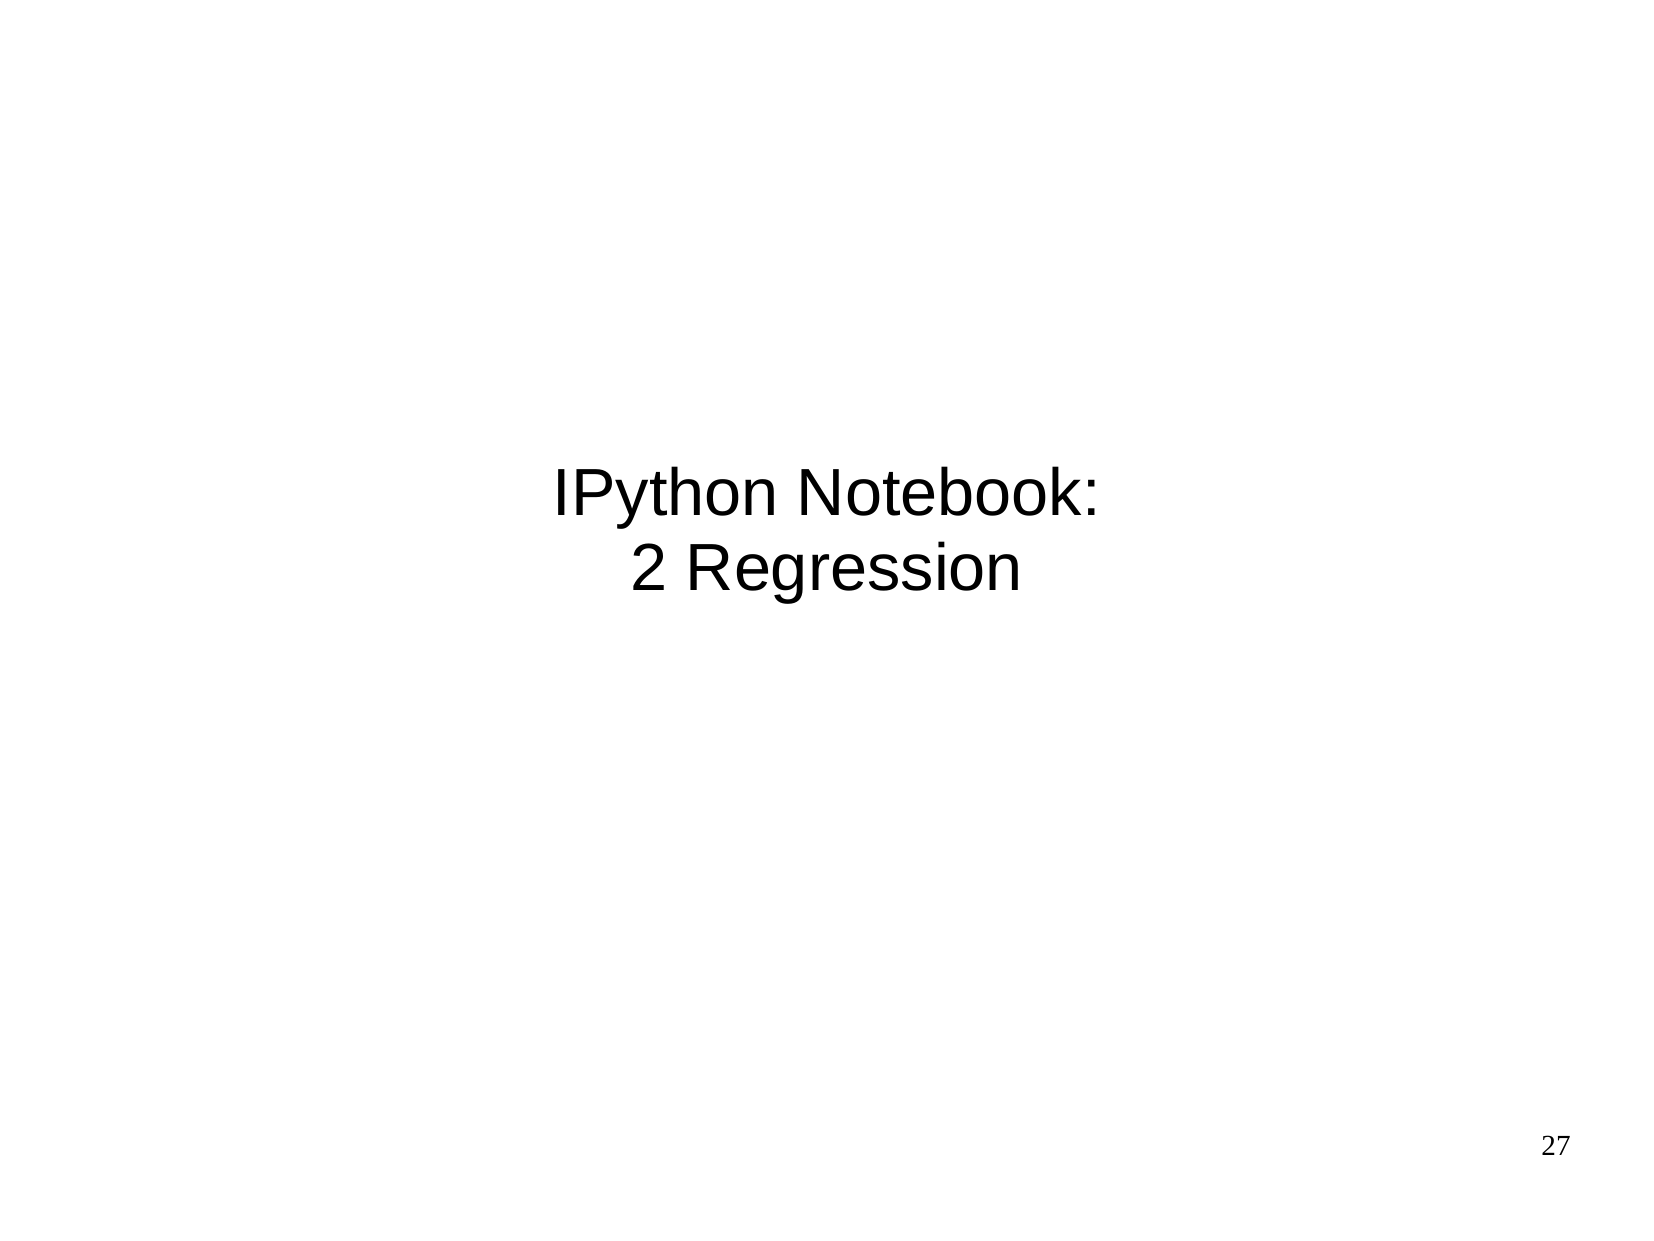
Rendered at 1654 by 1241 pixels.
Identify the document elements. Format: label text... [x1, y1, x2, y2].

subtitle IPython Notebook: 2 Regression [82, 49, 1571, 1010]
